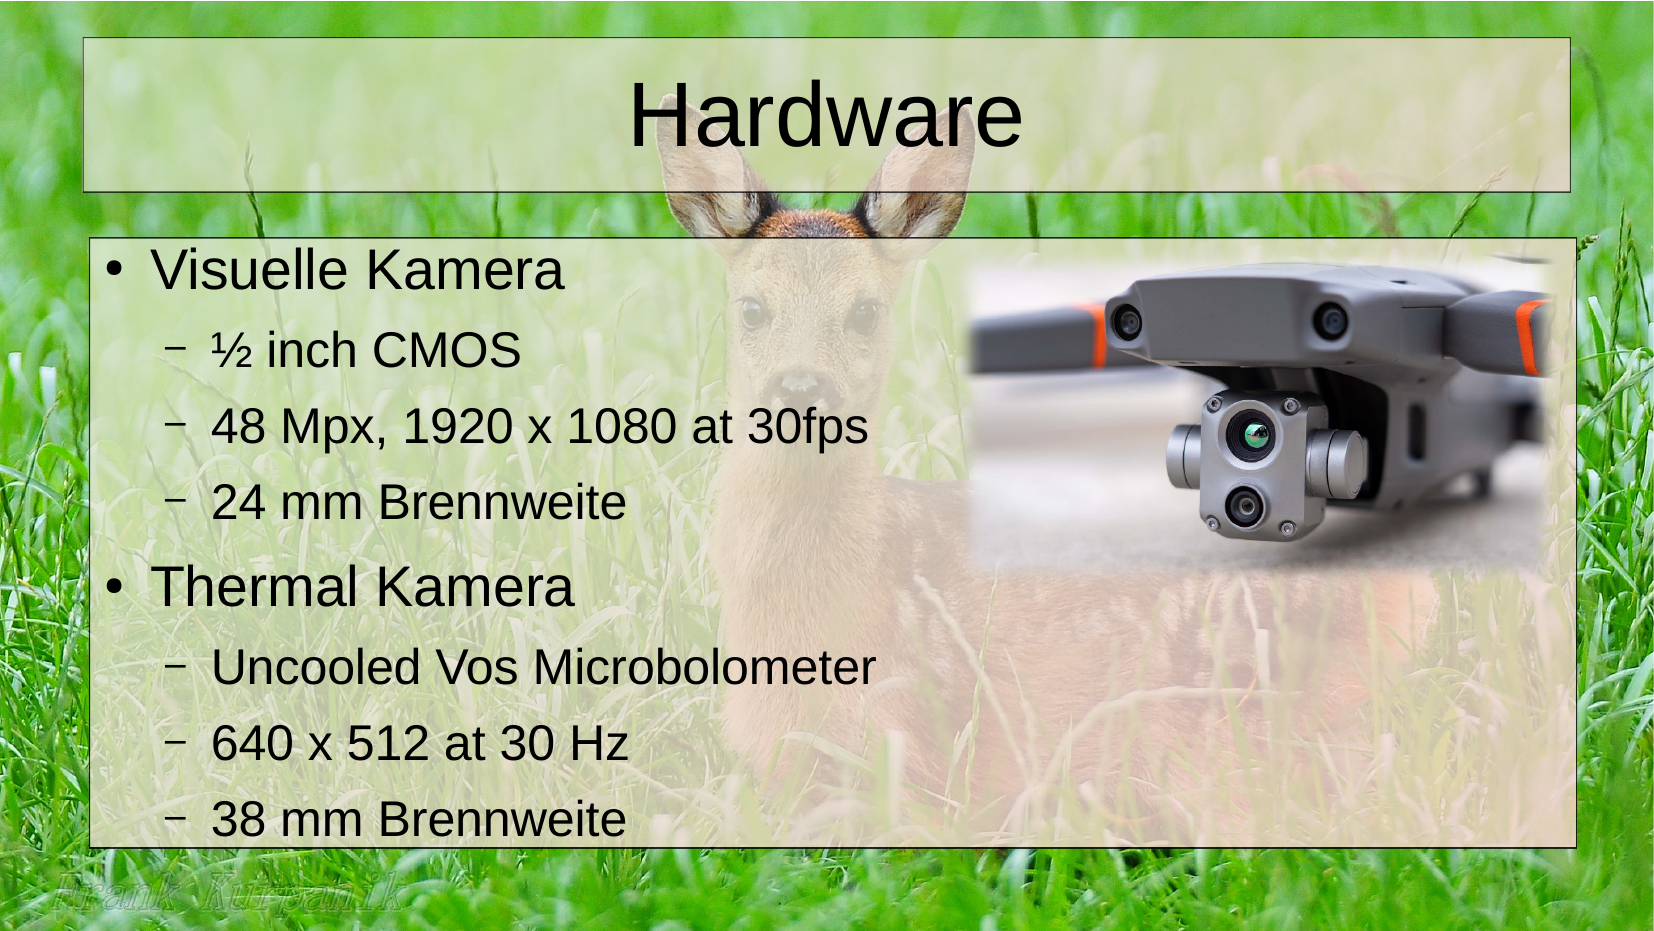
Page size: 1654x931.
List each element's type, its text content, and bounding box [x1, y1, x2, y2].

picture [0, 1, 1654, 931]
list Visuelle Kamera ½ inch CMOS 48 Mpx, 1920 x 1080 at 30fps 24 mm Brennweite Thermal Kamera Uncooled Vos Microbolometer 640 x 512 at 30 Hz 38 mm Brennweite [88, 237, 1578, 849]
title Hardware [82, 37, 1571, 193]
